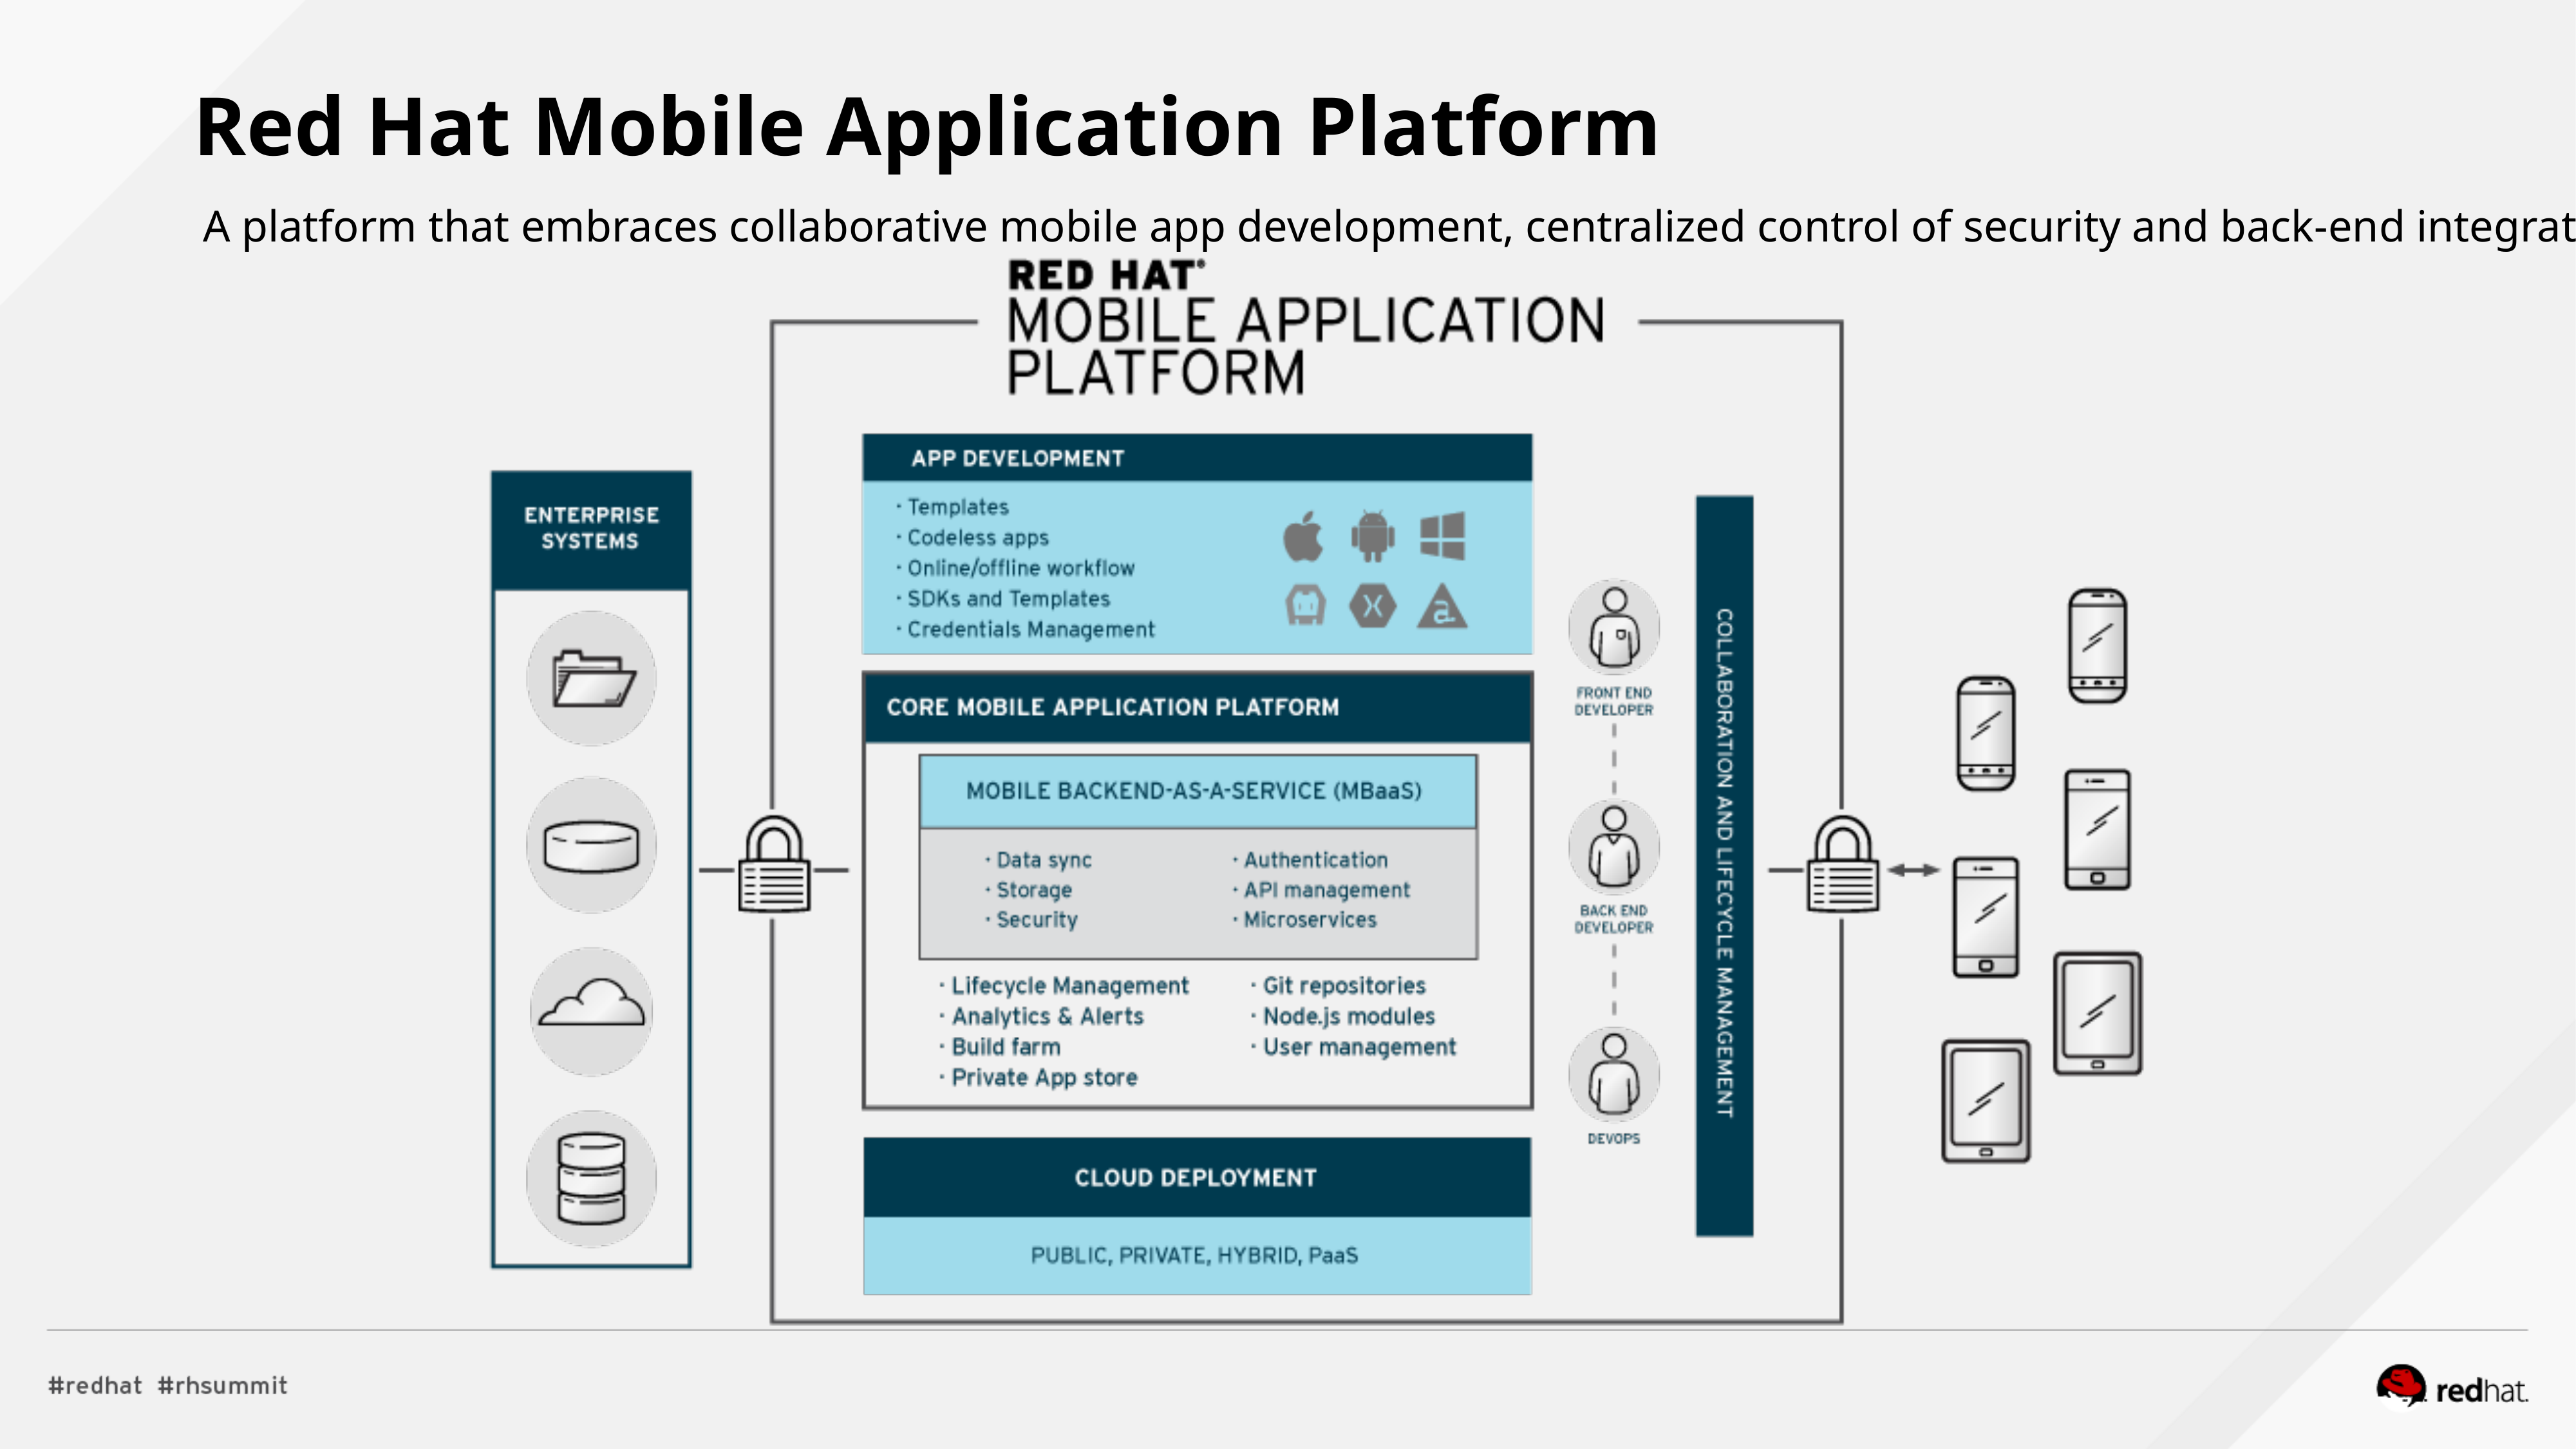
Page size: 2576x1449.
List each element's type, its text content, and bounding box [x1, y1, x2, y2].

picture [0, 0, 2576, 1449]
title Red Hat Mobile Application Platform [193, 57, 2447, 191]
text_box A platform that embraces collaborative mobile app development, centralized control of security and back-end integration [193, 191, 2561, 256]
